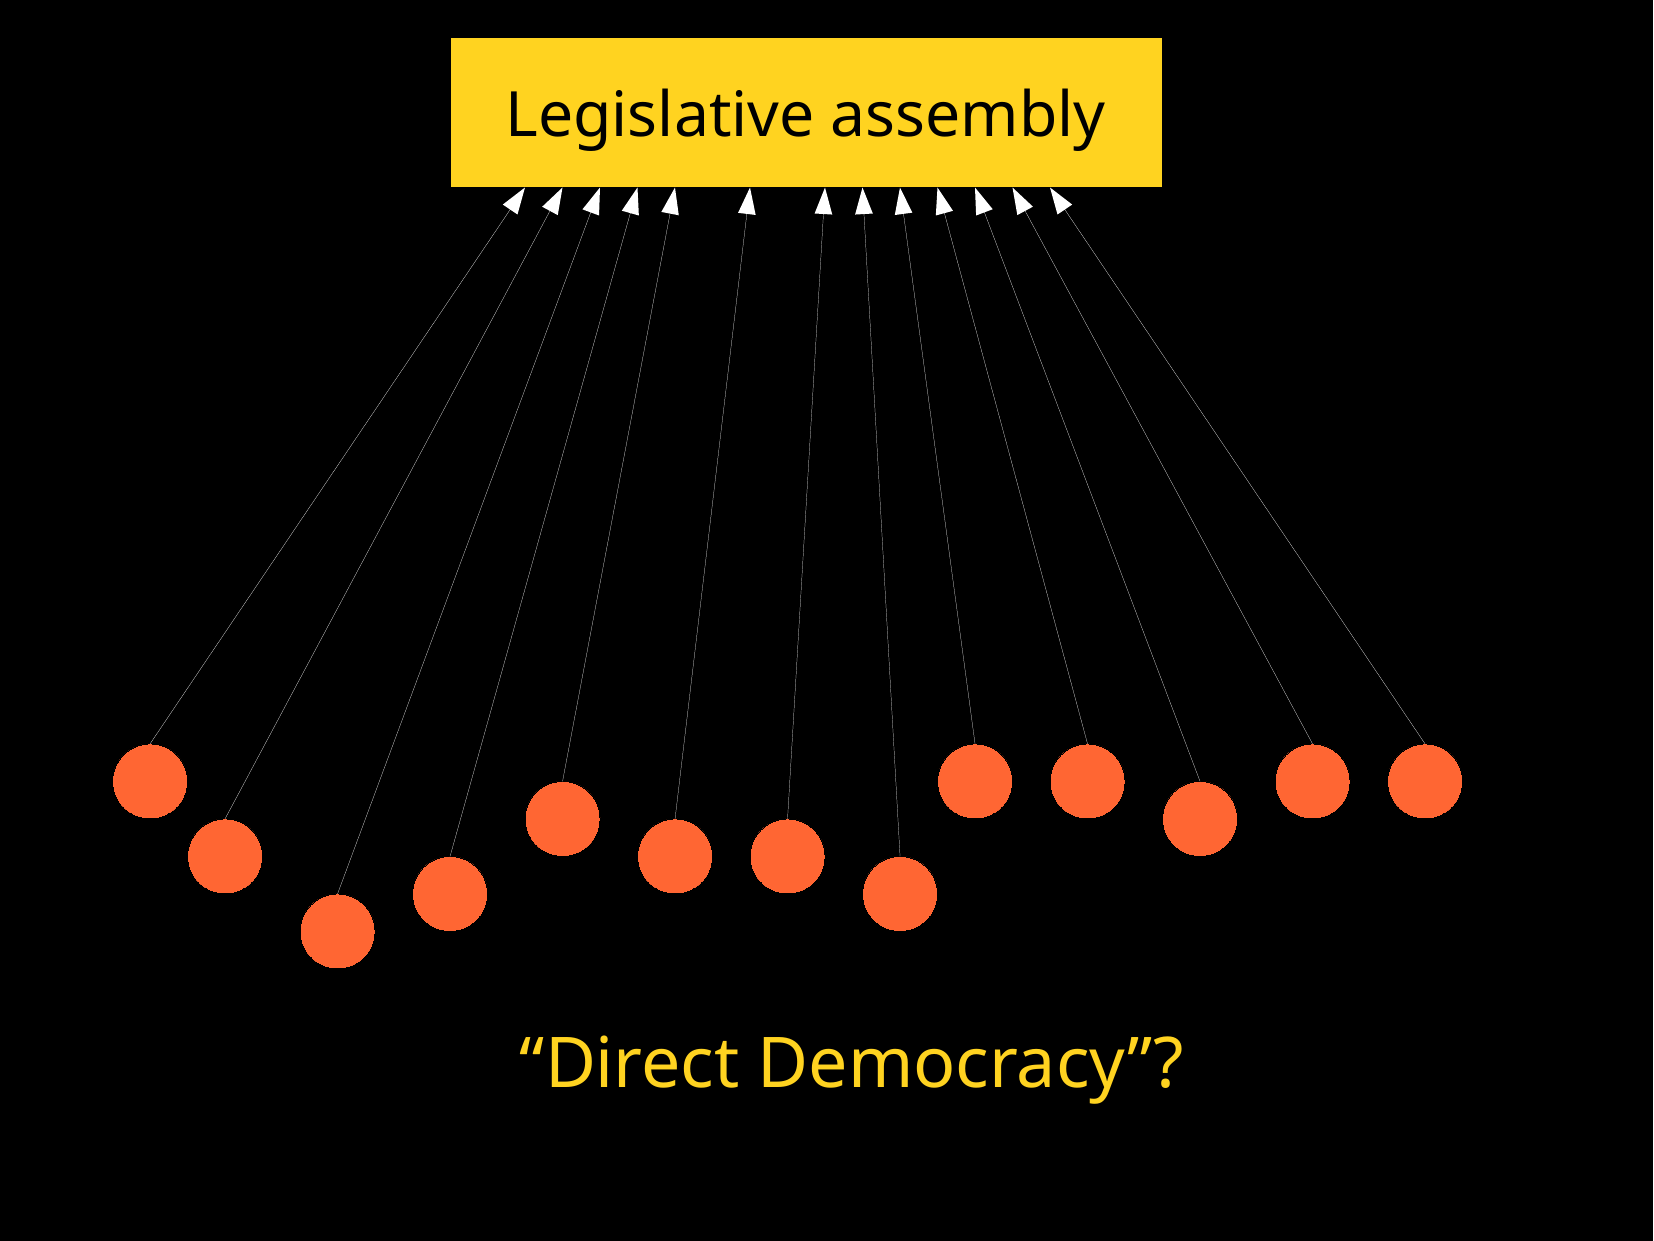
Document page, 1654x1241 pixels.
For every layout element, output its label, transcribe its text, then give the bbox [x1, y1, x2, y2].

text_box [187, 818, 263, 894]
text_box [750, 818, 826, 894]
text_box Legislative assembly [450, 37, 1163, 188]
text_box [525, 781, 601, 857]
text_box [637, 818, 713, 894]
text_box [1275, 743, 1351, 819]
text_box [0, 982, 1653, 1130]
text_box [1387, 743, 1463, 819]
text_box [412, 856, 488, 932]
text_box [300, 893, 376, 969]
text_box [937, 743, 1013, 819]
text_box [1162, 781, 1238, 857]
text_box [862, 856, 938, 932]
text_box [112, 743, 188, 819]
list “Direct Democracy”? [83, 1012, 1572, 1110]
text_box [1050, 743, 1126, 819]
